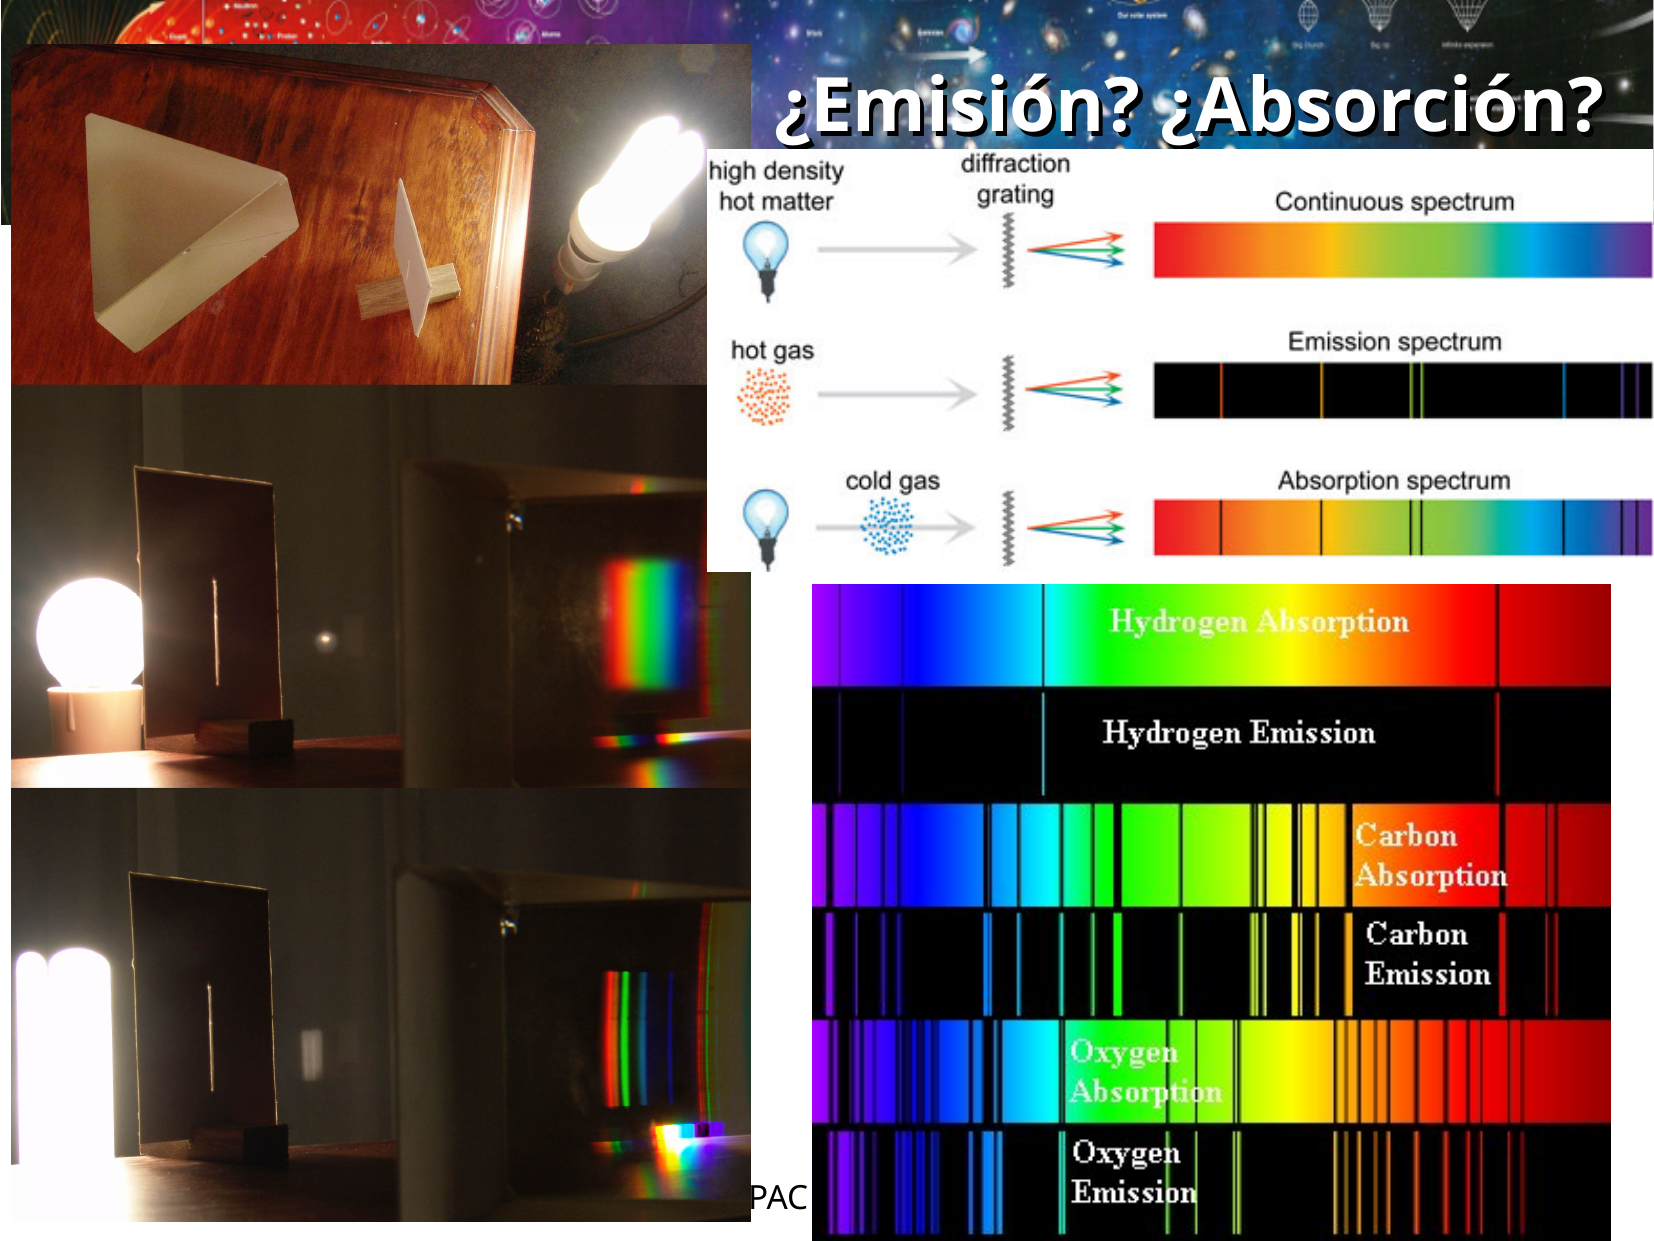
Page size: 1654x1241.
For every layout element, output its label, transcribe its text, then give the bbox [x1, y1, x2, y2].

picture [1, 0, 1654, 1222]
picture [812, 584, 1611, 1241]
title ¿Emisión? ¿Absorción? [45, 15, 1606, 149]
